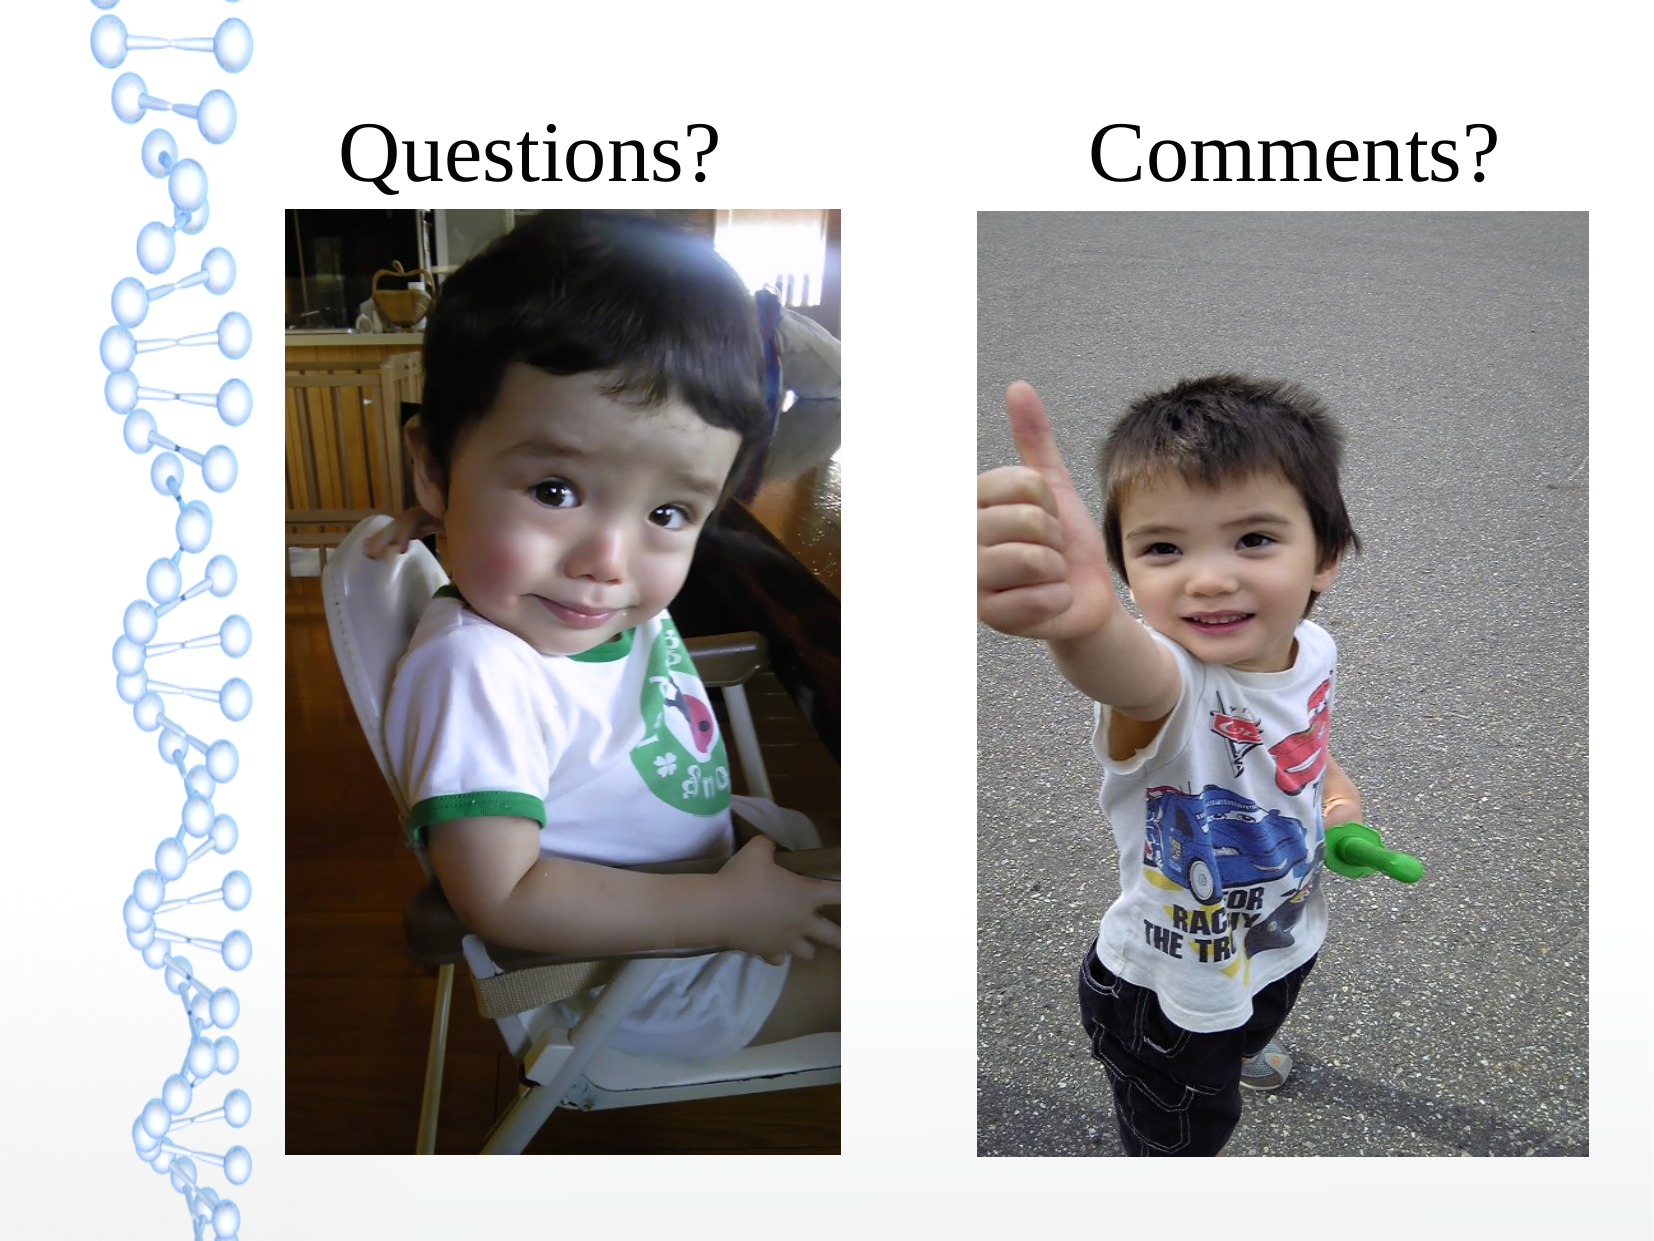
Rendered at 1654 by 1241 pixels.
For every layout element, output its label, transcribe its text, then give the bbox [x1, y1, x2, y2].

title Questions? Comments? [269, 49, 1571, 257]
picture [0, 0, 1654, 1241]
